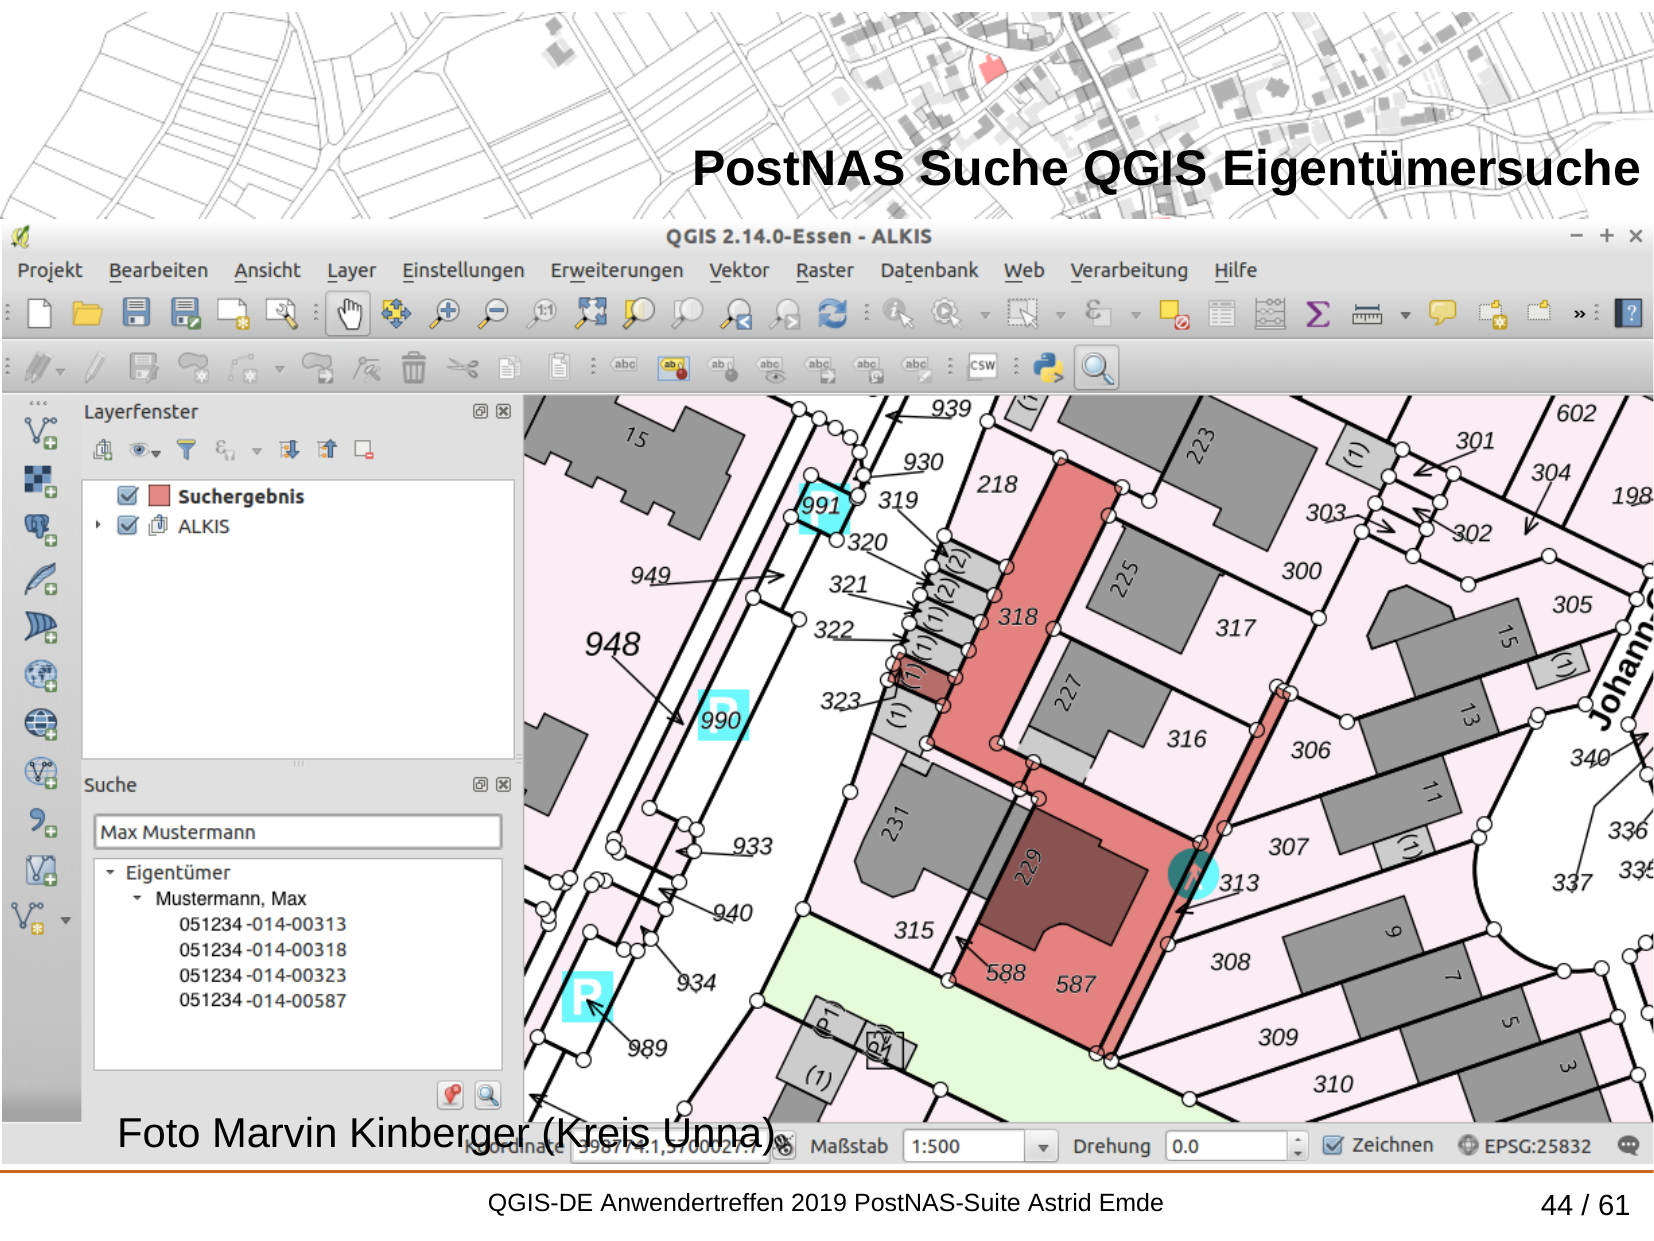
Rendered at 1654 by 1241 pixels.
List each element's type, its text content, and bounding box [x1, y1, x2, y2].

text_box Foto Marvin Kinberger (Kreis Unna) [0, 1102, 792, 1164]
picture [2, 222, 1654, 1164]
title PostNAS Suche QGIS Eigentümersuche [253, 124, 1642, 213]
